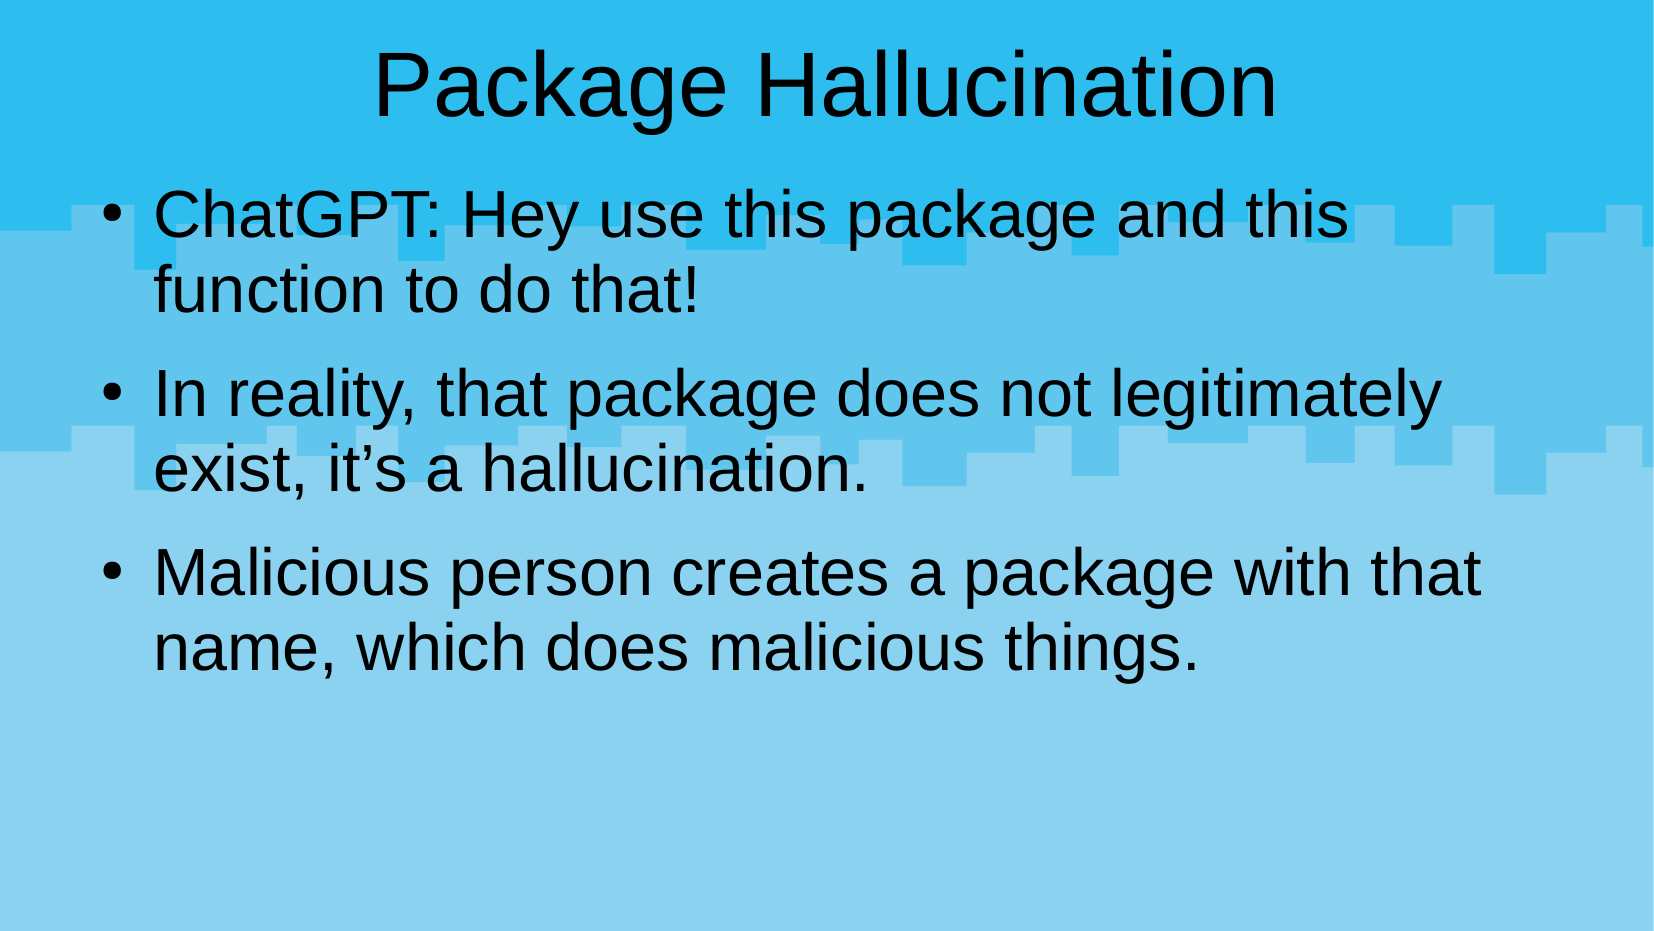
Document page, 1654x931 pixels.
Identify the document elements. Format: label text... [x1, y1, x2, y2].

picture [0, 0, 1654, 931]
list ChatGPT: Hey use this package and this function to do that! In reality, that package does not legitimately exist, it’s a hallucination. Malicious person creates a package with that name, which does malicious things. [82, 177, 1571, 827]
title Package Hallucination [82, 7, 1571, 163]
